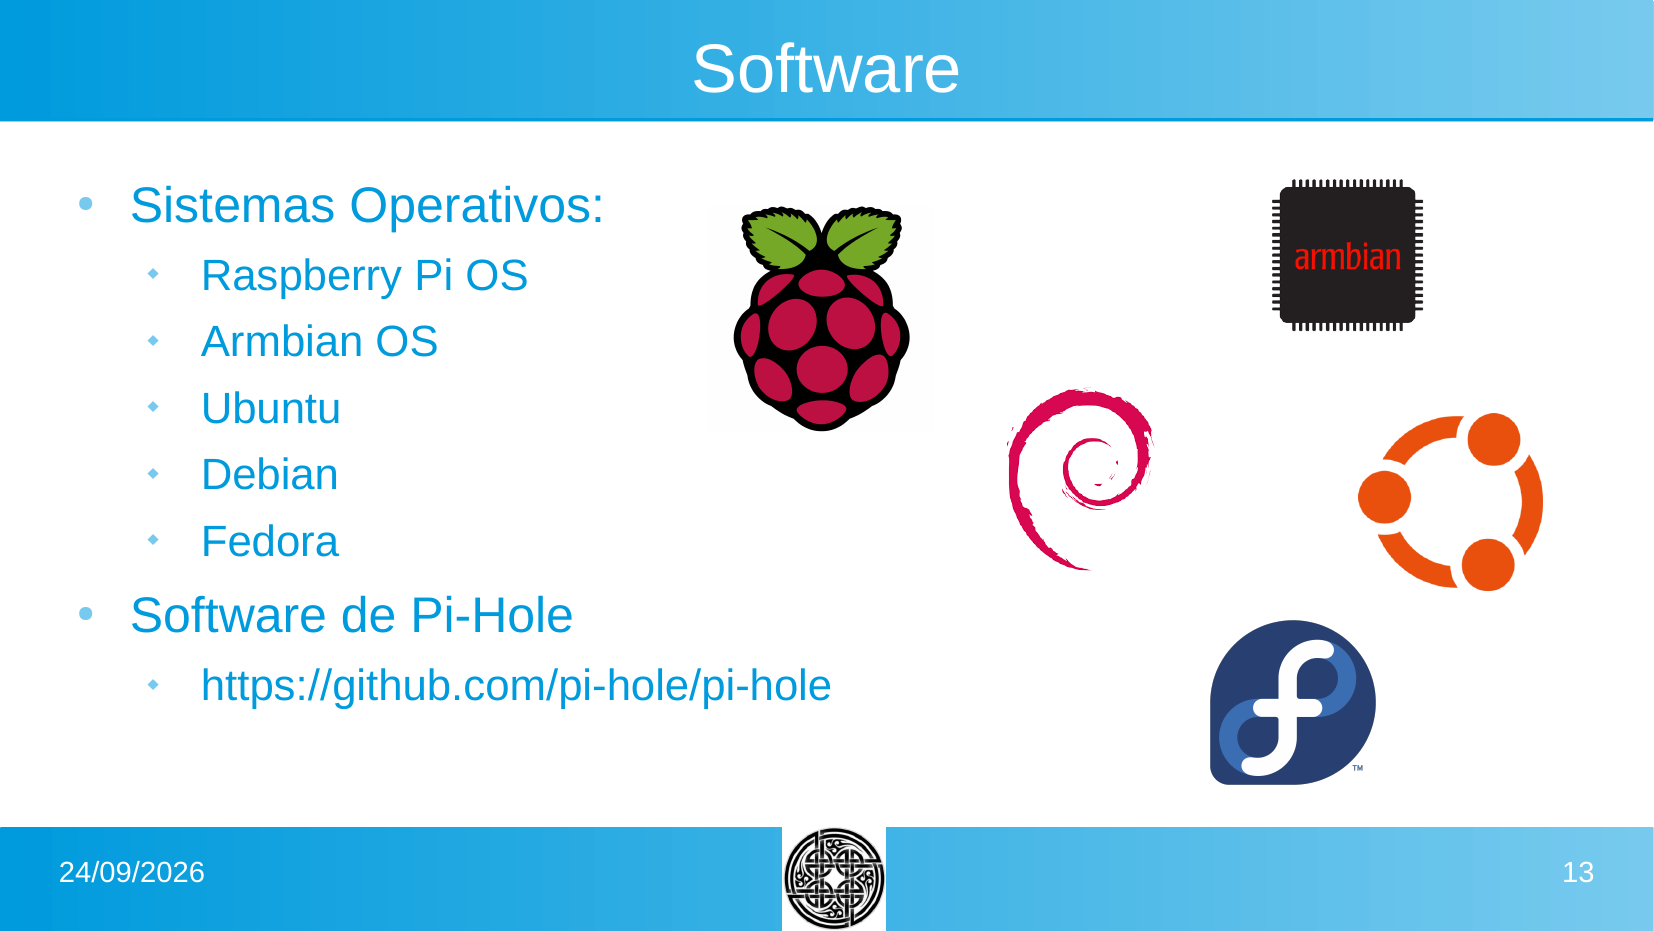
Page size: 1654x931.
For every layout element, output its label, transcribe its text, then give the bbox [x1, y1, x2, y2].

picture [708, 206, 934, 432]
picture [1240, 147, 1454, 362]
list Sistemas Operativos: Raspberry Pi OS Armbian OS Ubuntu Debian Fedora Software de Pi-Hole https://github.com/pi-hole/pi-hole [59, 177, 1595, 768]
picture [782, 826, 886, 931]
picture [1003, 383, 1158, 574]
picture [1358, 413, 1543, 591]
title Software [59, 29, 1595, 108]
picture [1210, 620, 1376, 785]
